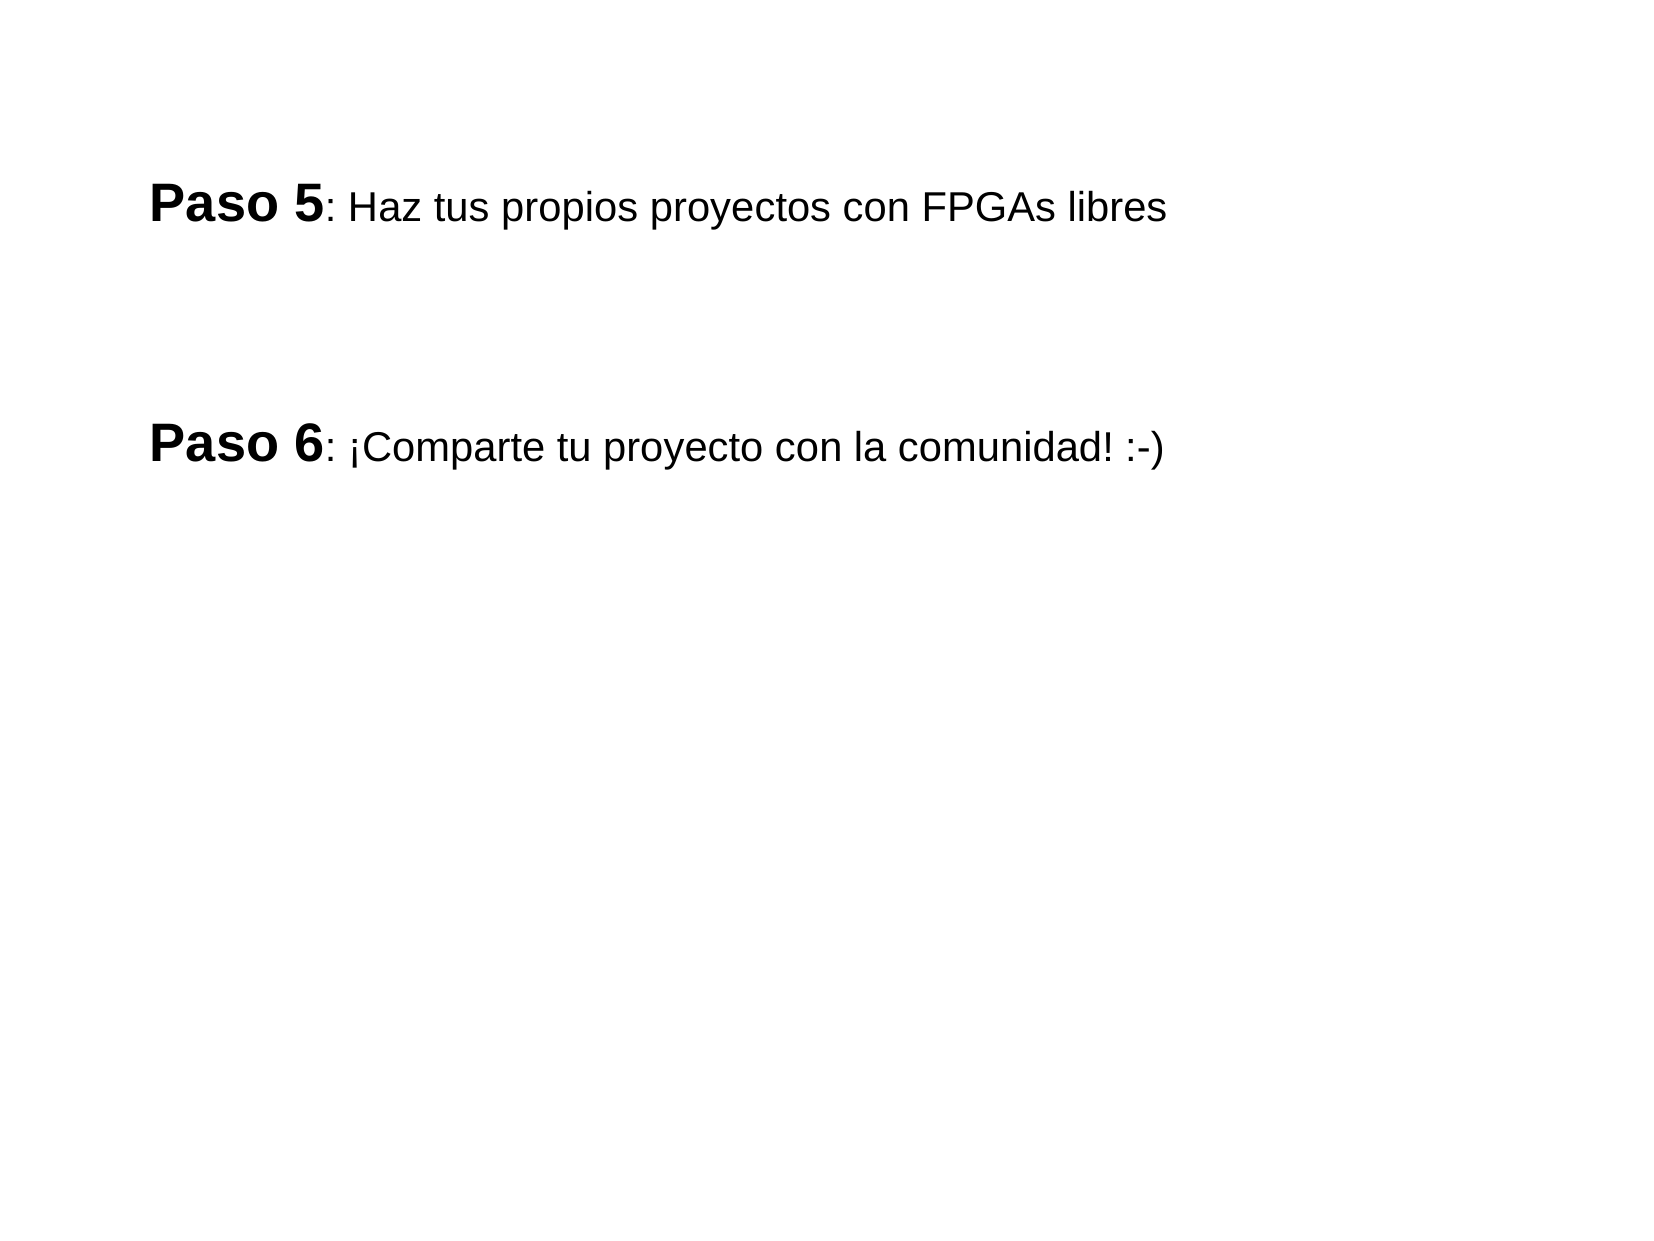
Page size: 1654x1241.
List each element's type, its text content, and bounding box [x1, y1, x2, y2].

text_box Paso 6: ¡Comparte tu proyecto con la comunidad! :-) [135, 405, 1471, 527]
text_box Paso 5: Haz tus propios proyectos con FPGAs libres [135, 165, 1471, 287]
